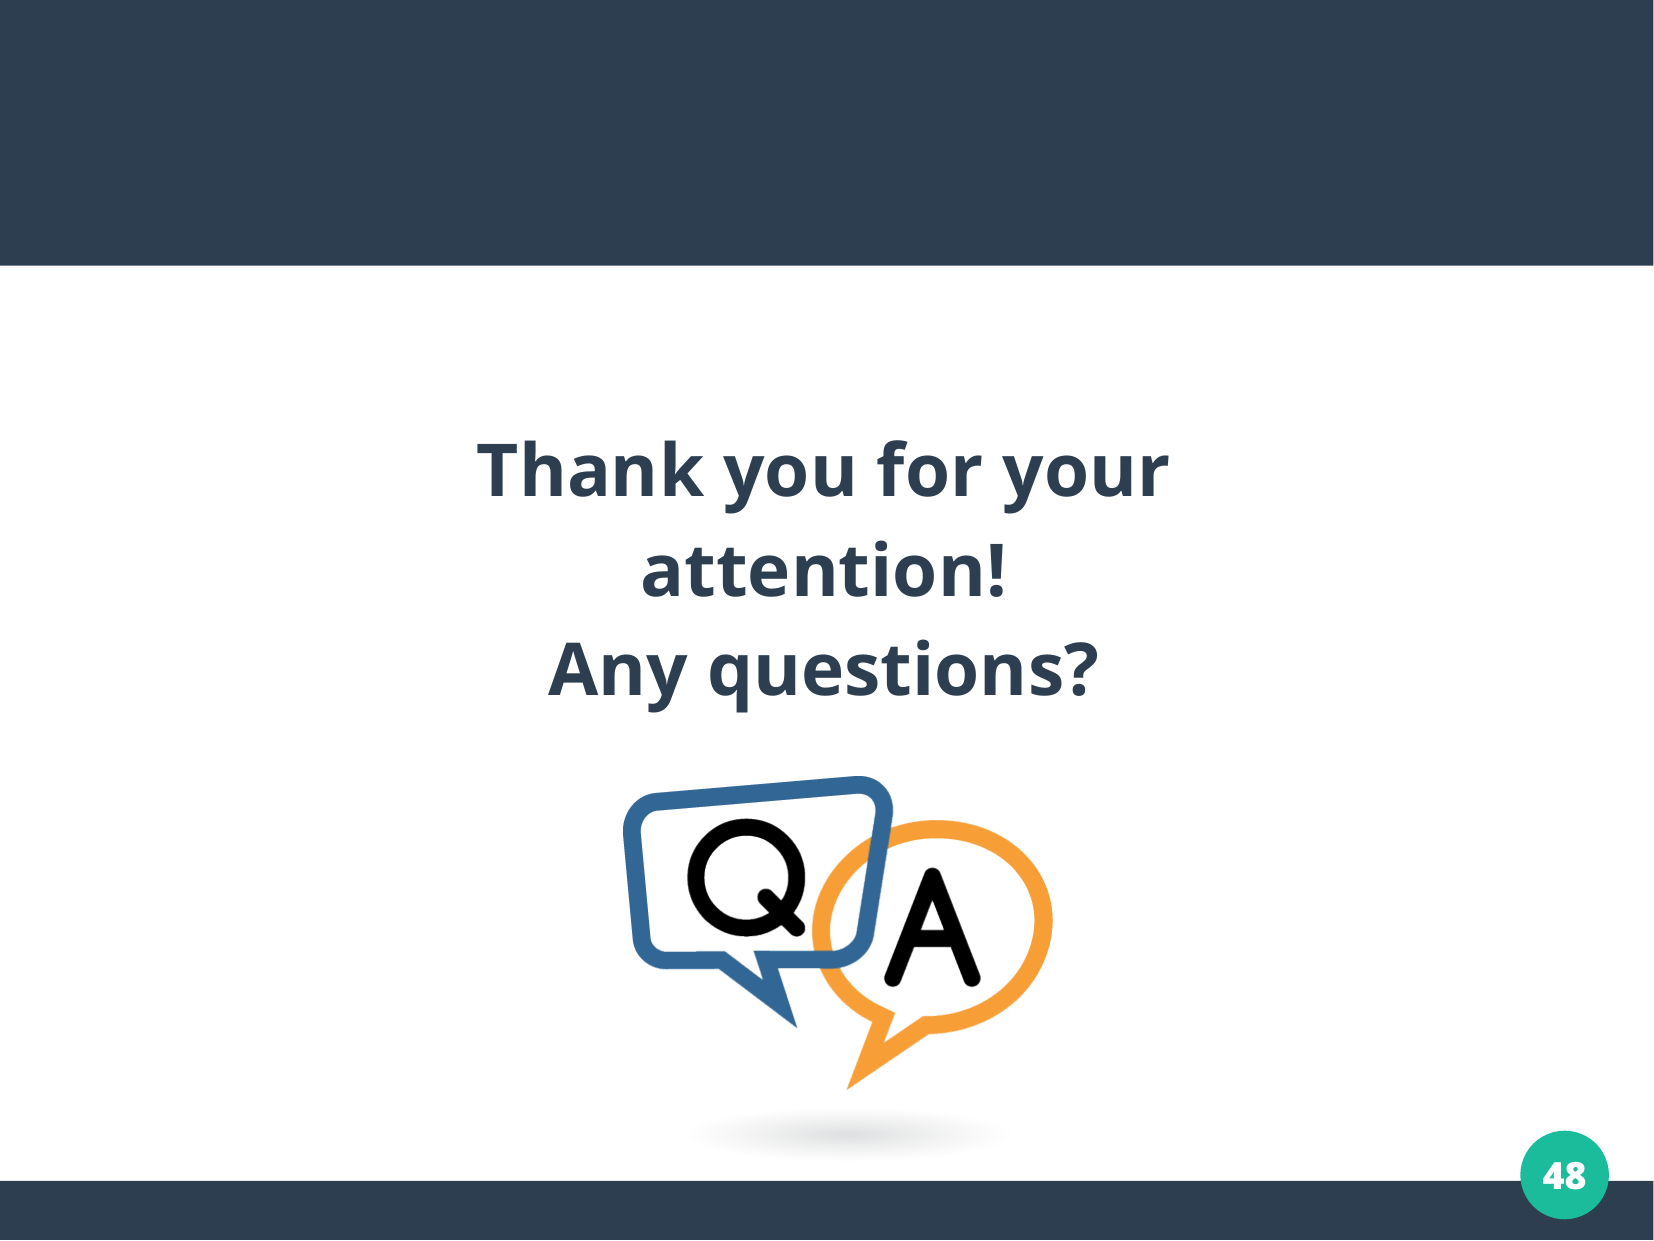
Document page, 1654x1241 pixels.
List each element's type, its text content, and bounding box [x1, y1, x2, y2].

picture [623, 776, 1053, 1163]
subtitle Thank you for your attention! Any questions? [307, 455, 1341, 881]
